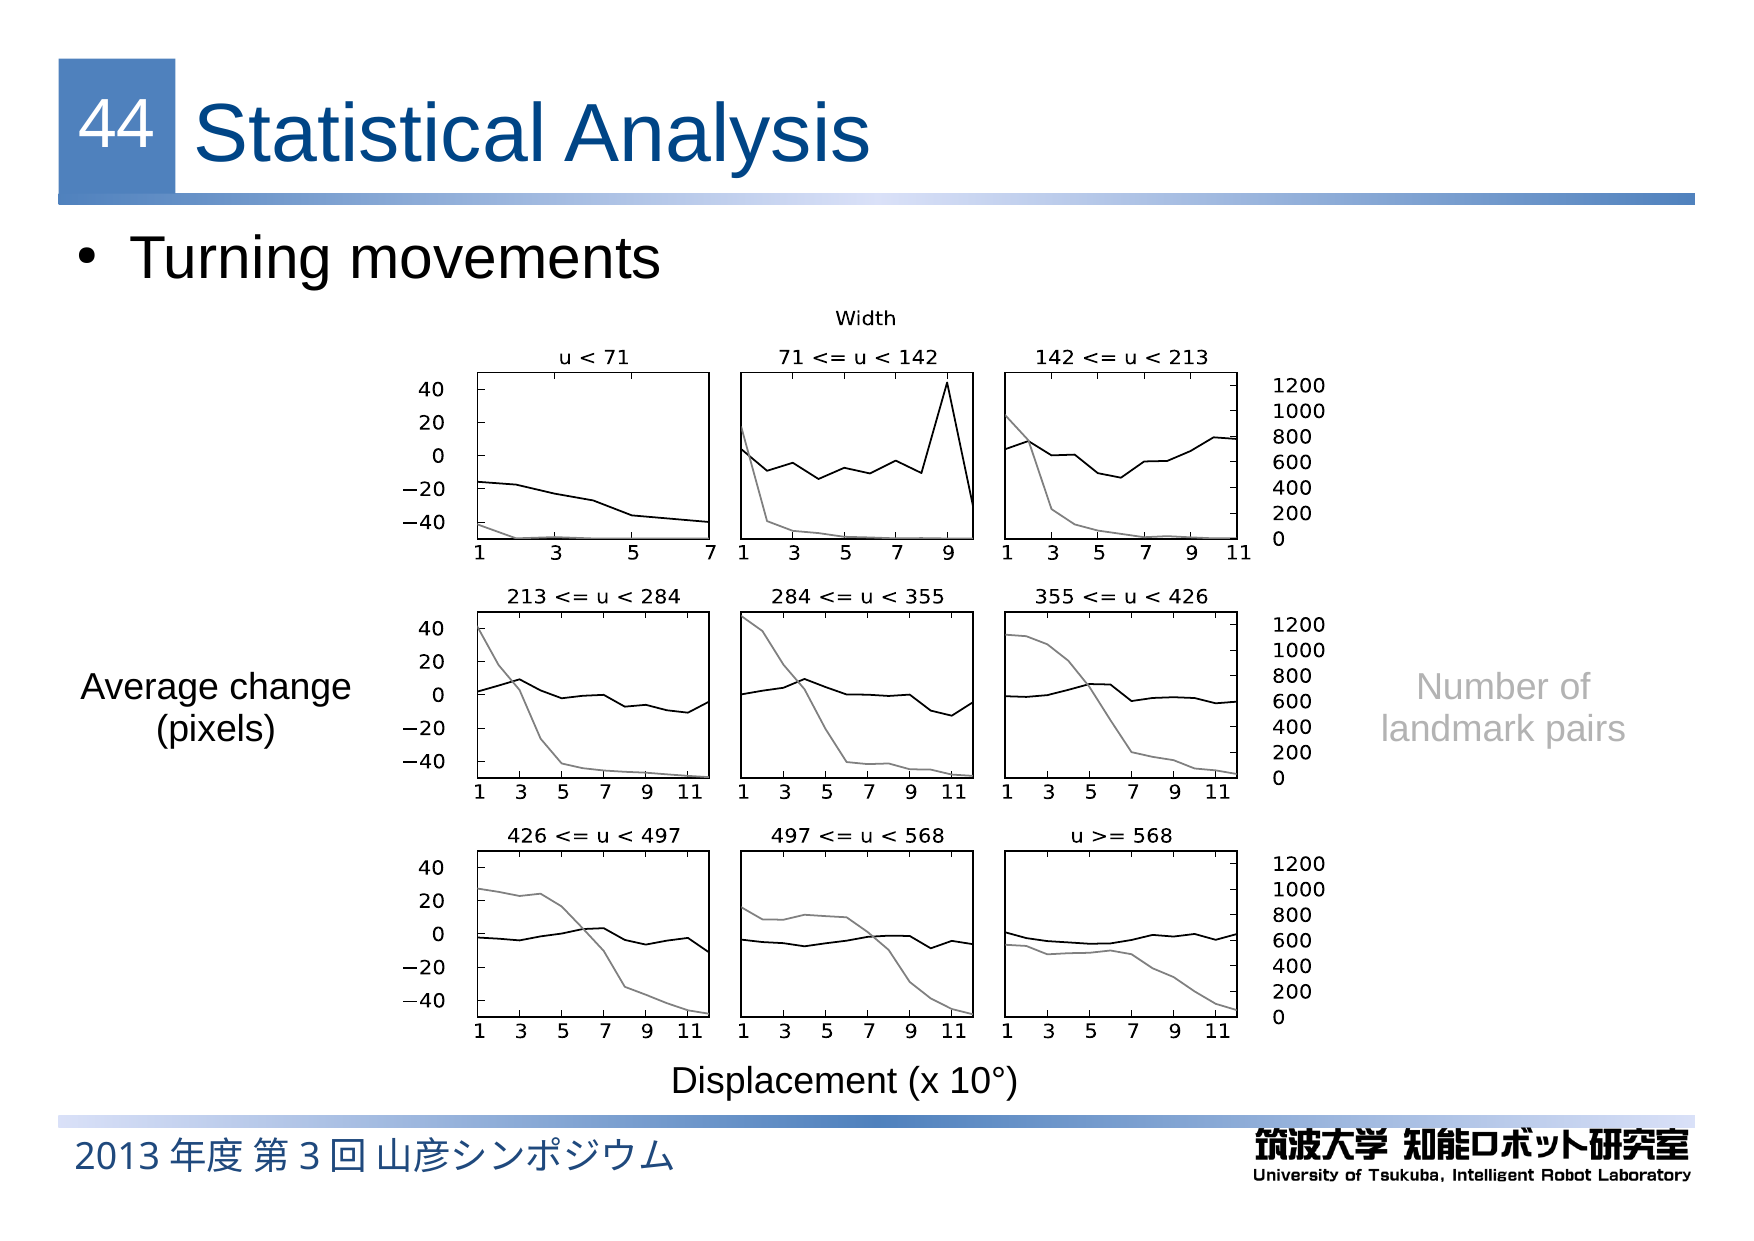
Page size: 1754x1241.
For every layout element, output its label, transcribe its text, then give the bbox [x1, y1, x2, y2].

text_box Average change (pixels) [58, 658, 374, 758]
list Turning movements [58, 223, 1696, 876]
picture [388, 298, 1334, 1049]
text_box Number of landmark pairs [1345, 658, 1661, 758]
text_box Displacement (x 10°) [538, 1051, 1151, 1109]
picture [1252, 1127, 1691, 1182]
title Statistical Analysis [193, 61, 1651, 205]
